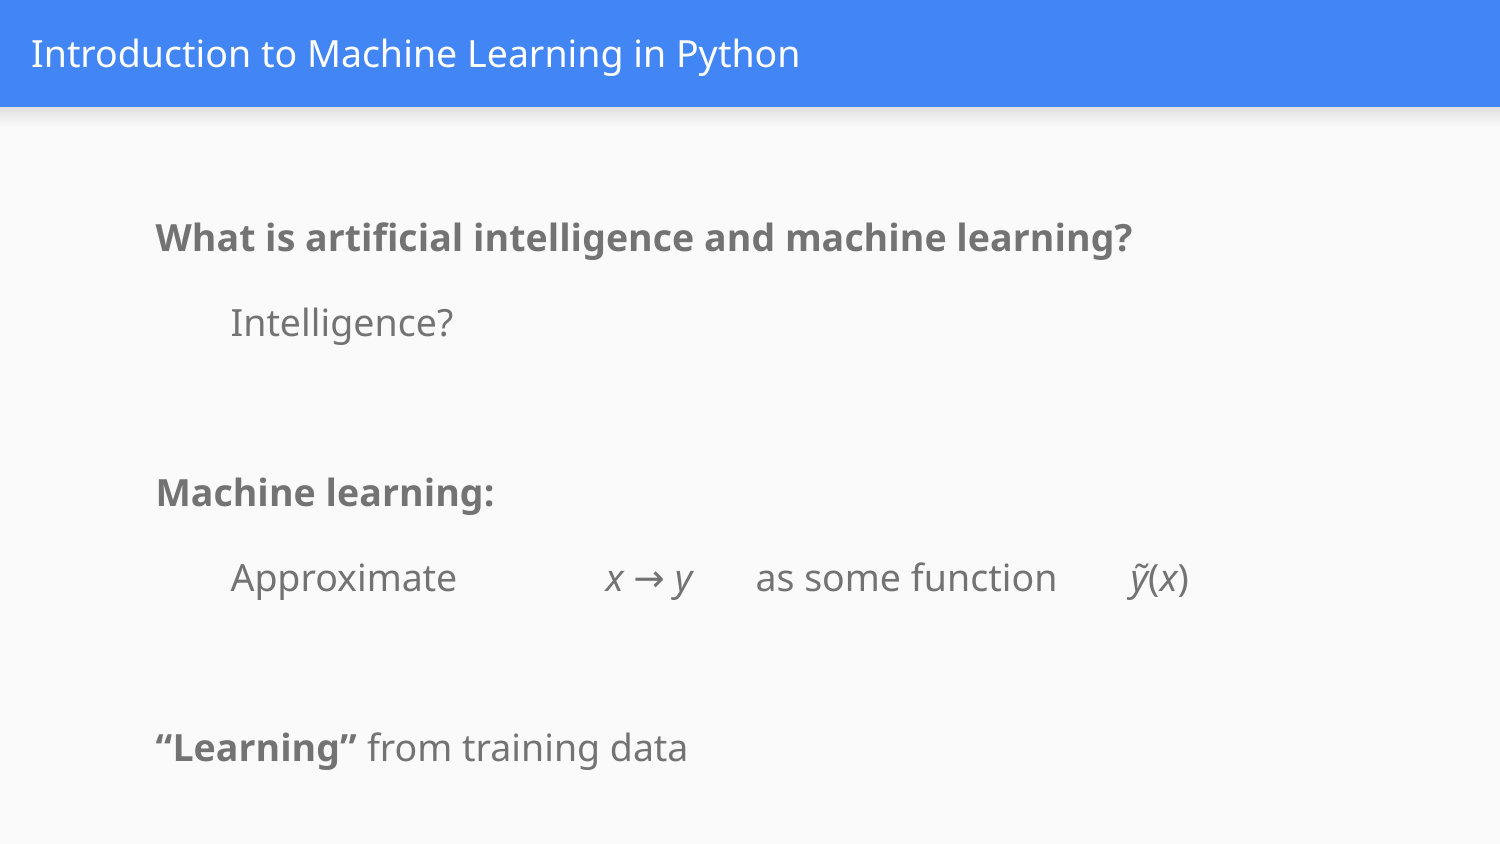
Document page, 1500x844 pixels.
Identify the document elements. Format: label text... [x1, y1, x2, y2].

title Introduction to Machine Learning in Python [16, 2, 1464, 102]
list What is artificial intelligence and machine learning? Intelligence? Machine learning: Approximate x → y as some function ỹ(x) “Learning” from training data [65, 192, 1415, 722]
